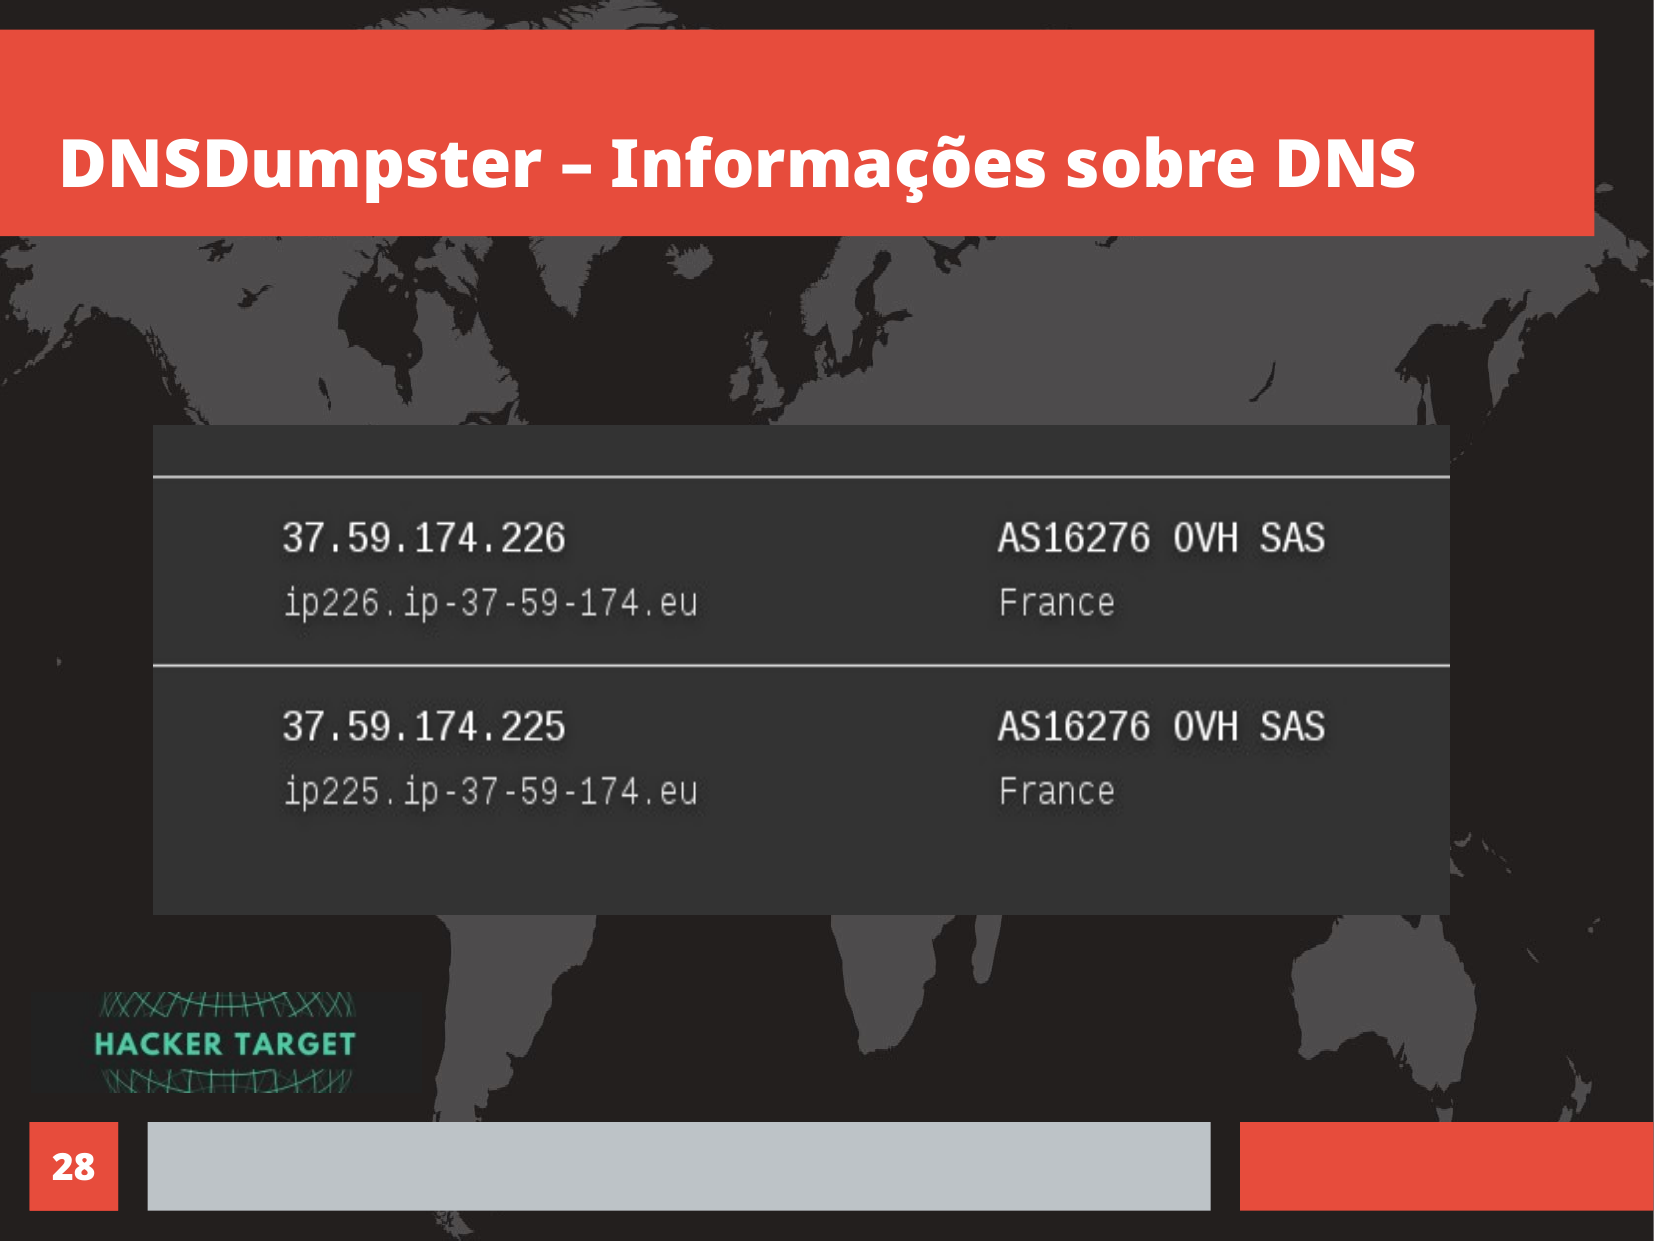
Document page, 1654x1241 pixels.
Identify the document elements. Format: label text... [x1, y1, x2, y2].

picture [0, 0, 1654, 1241]
title DNSDumpster – Informações sobre DNS [59, 59, 1595, 207]
